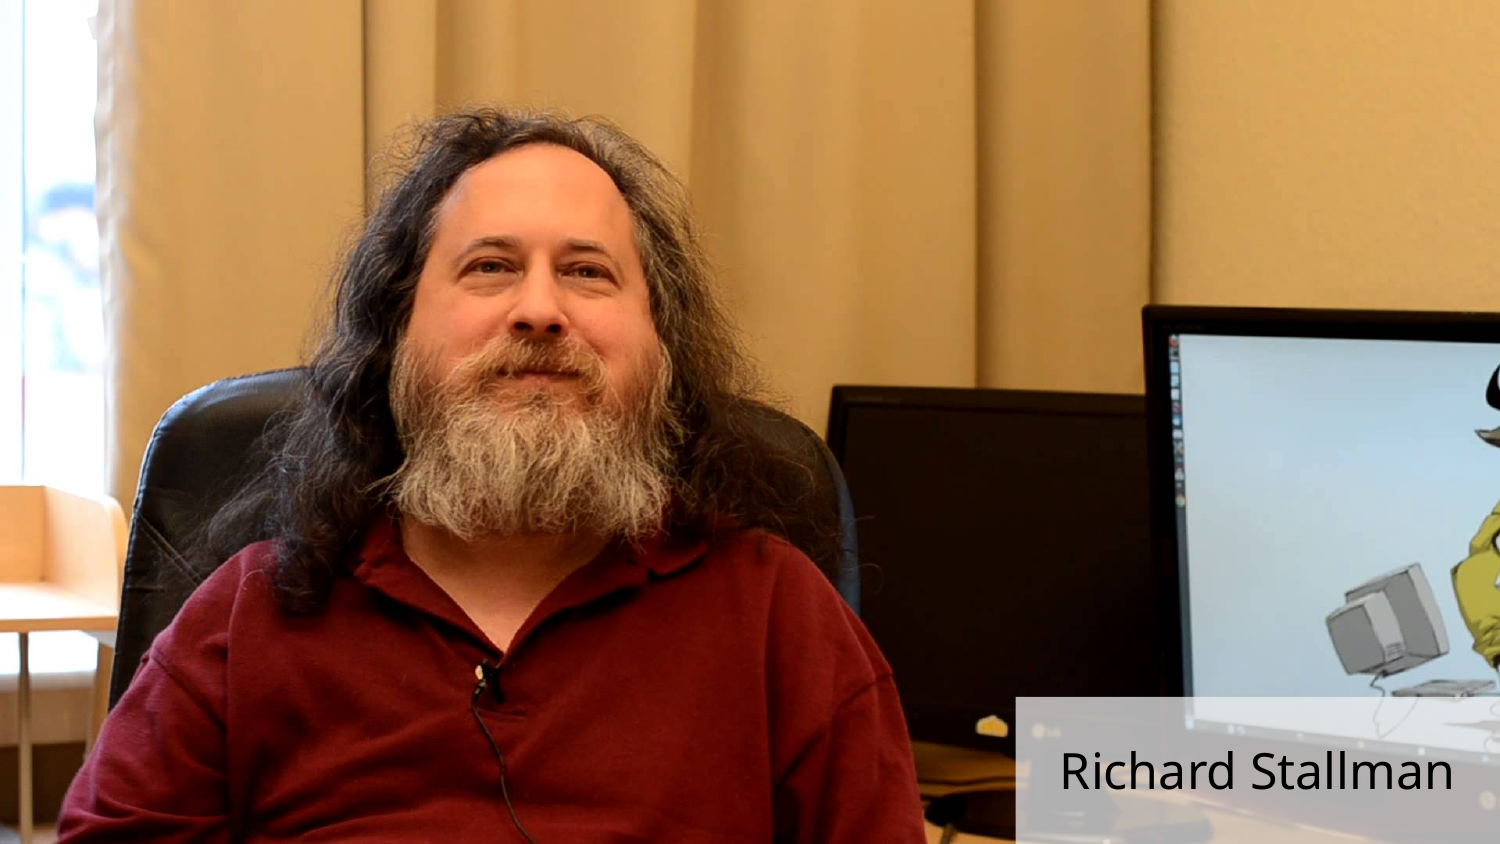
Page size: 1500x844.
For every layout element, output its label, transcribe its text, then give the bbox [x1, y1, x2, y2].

text_box Richard Stallman [1015, 696, 1500, 844]
picture [0, 0, 1500, 844]
